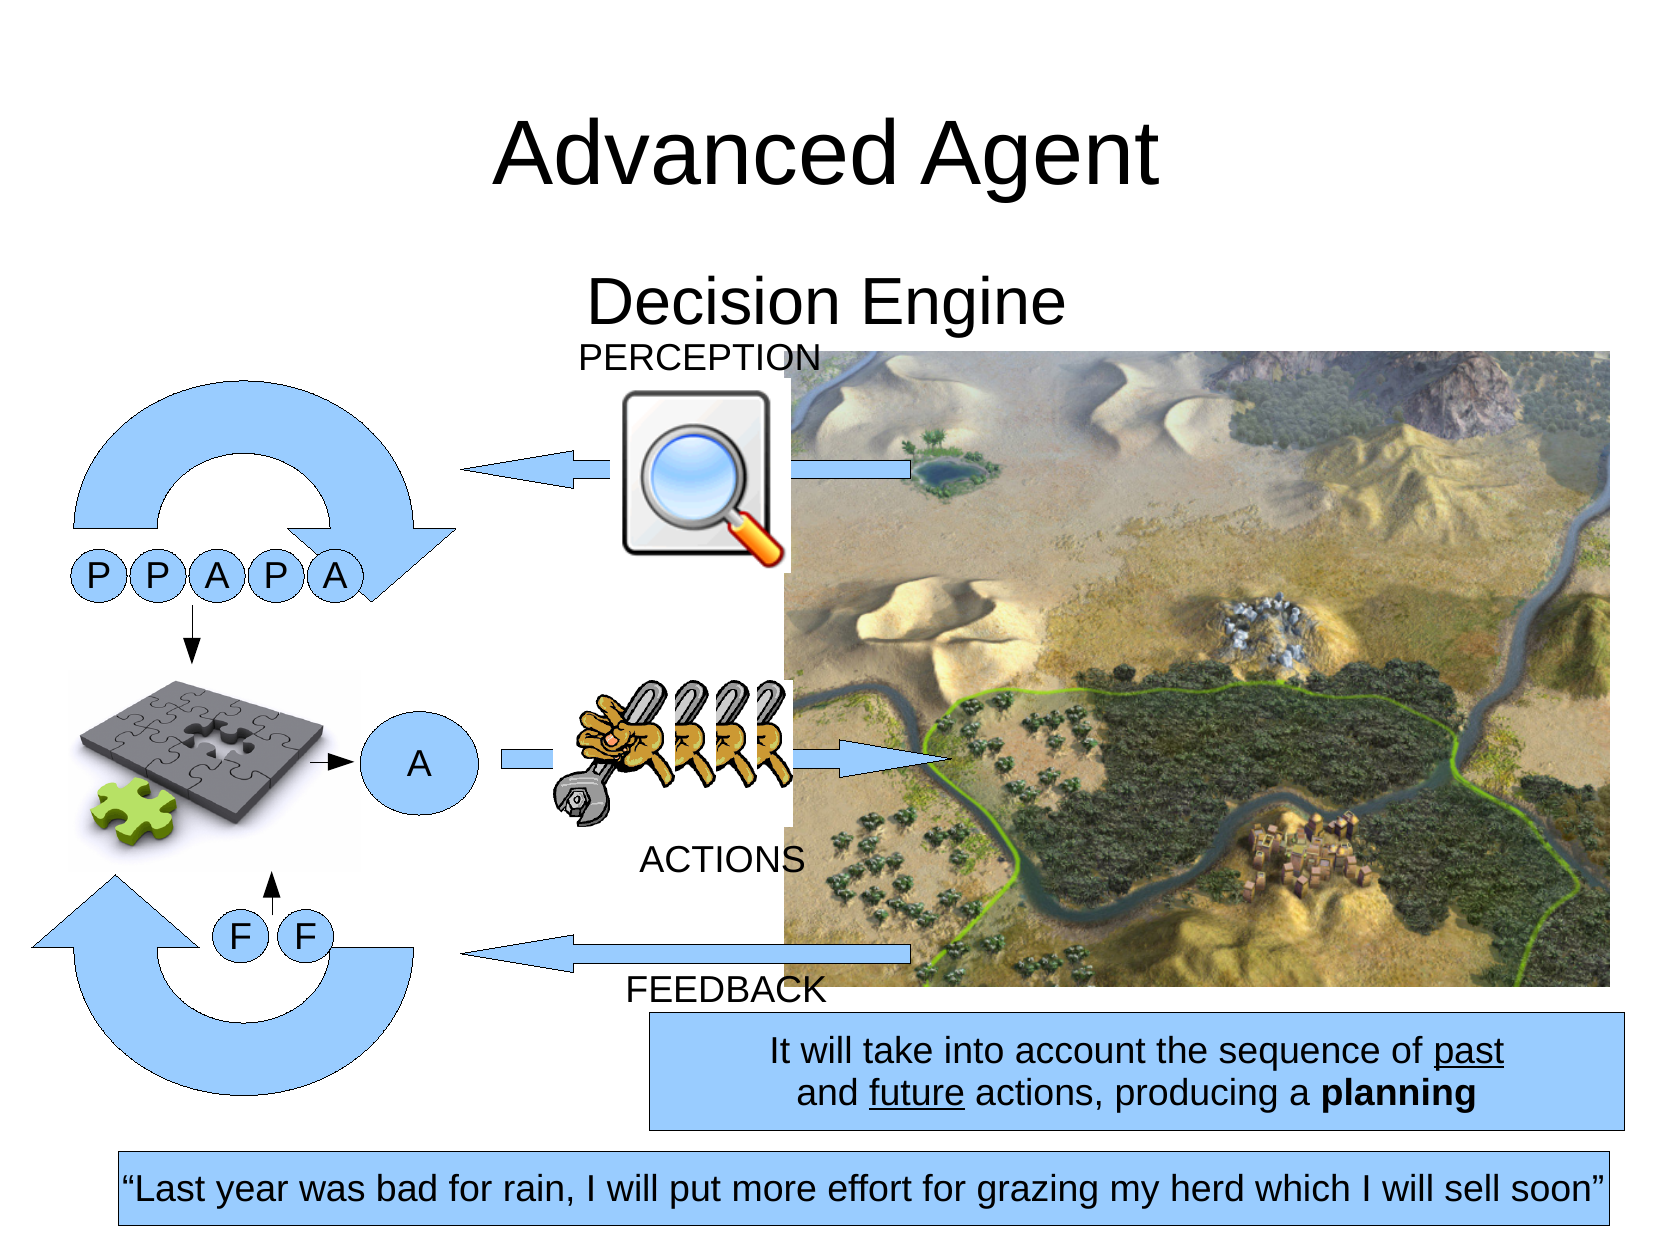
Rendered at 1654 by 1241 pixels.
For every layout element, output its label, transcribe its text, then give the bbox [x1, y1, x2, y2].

text_box [793, 739, 952, 778]
text_box [791, 460, 911, 479]
text_box A [307, 549, 364, 603]
title Advanced Agent [82, 49, 1571, 225]
text_box [460, 450, 610, 489]
subtitle Decision Engine [82, 225, 1571, 378]
text_box A [360, 711, 479, 816]
text_box PERCEPTION [563, 329, 838, 387]
text_box F [277, 909, 334, 963]
text_box P [70, 549, 128, 603]
picture [68, 670, 361, 872]
text_box It will take into account the sequence of past and future actions, producing a planning [649, 1012, 1625, 1131]
picture [553, 351, 1610, 987]
text_box ACTIONS [624, 830, 822, 888]
text_box F [212, 909, 269, 963]
text_box [460, 934, 911, 973]
text_box P [129, 549, 187, 603]
text_box “Last year was bad for rain, I will put more effort for grazing my herd which I will sell soon” [118, 1151, 1610, 1226]
text_box [501, 749, 553, 769]
text_box [31, 874, 414, 1096]
text_box FEEDBACK [610, 964, 843, 1018]
text_box P [248, 549, 305, 603]
text_box [73, 380, 456, 602]
text_box A [188, 549, 246, 603]
